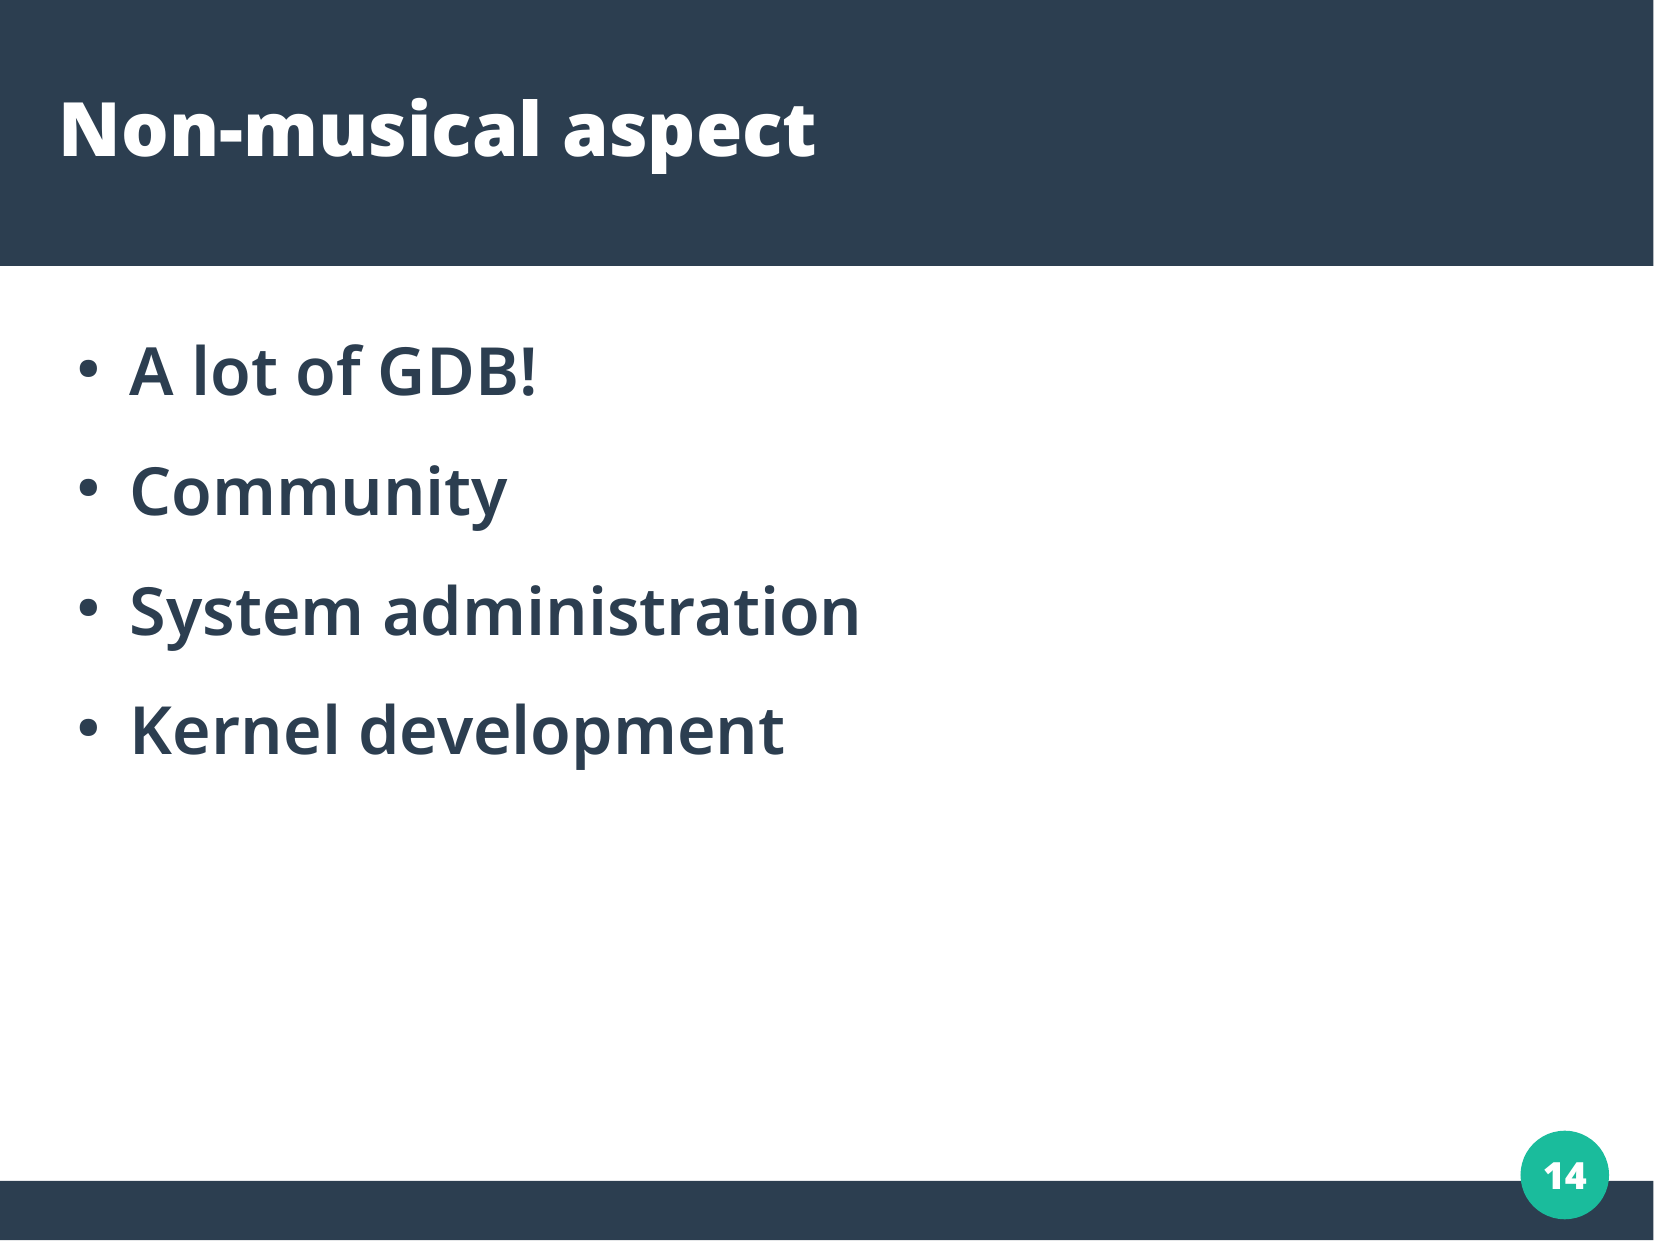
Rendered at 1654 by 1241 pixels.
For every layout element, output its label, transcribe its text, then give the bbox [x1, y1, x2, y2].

list A lot of GDB! Community System administration Kernel development [58, 324, 1595, 1152]
title Non-musical aspect [58, 49, 1595, 207]
